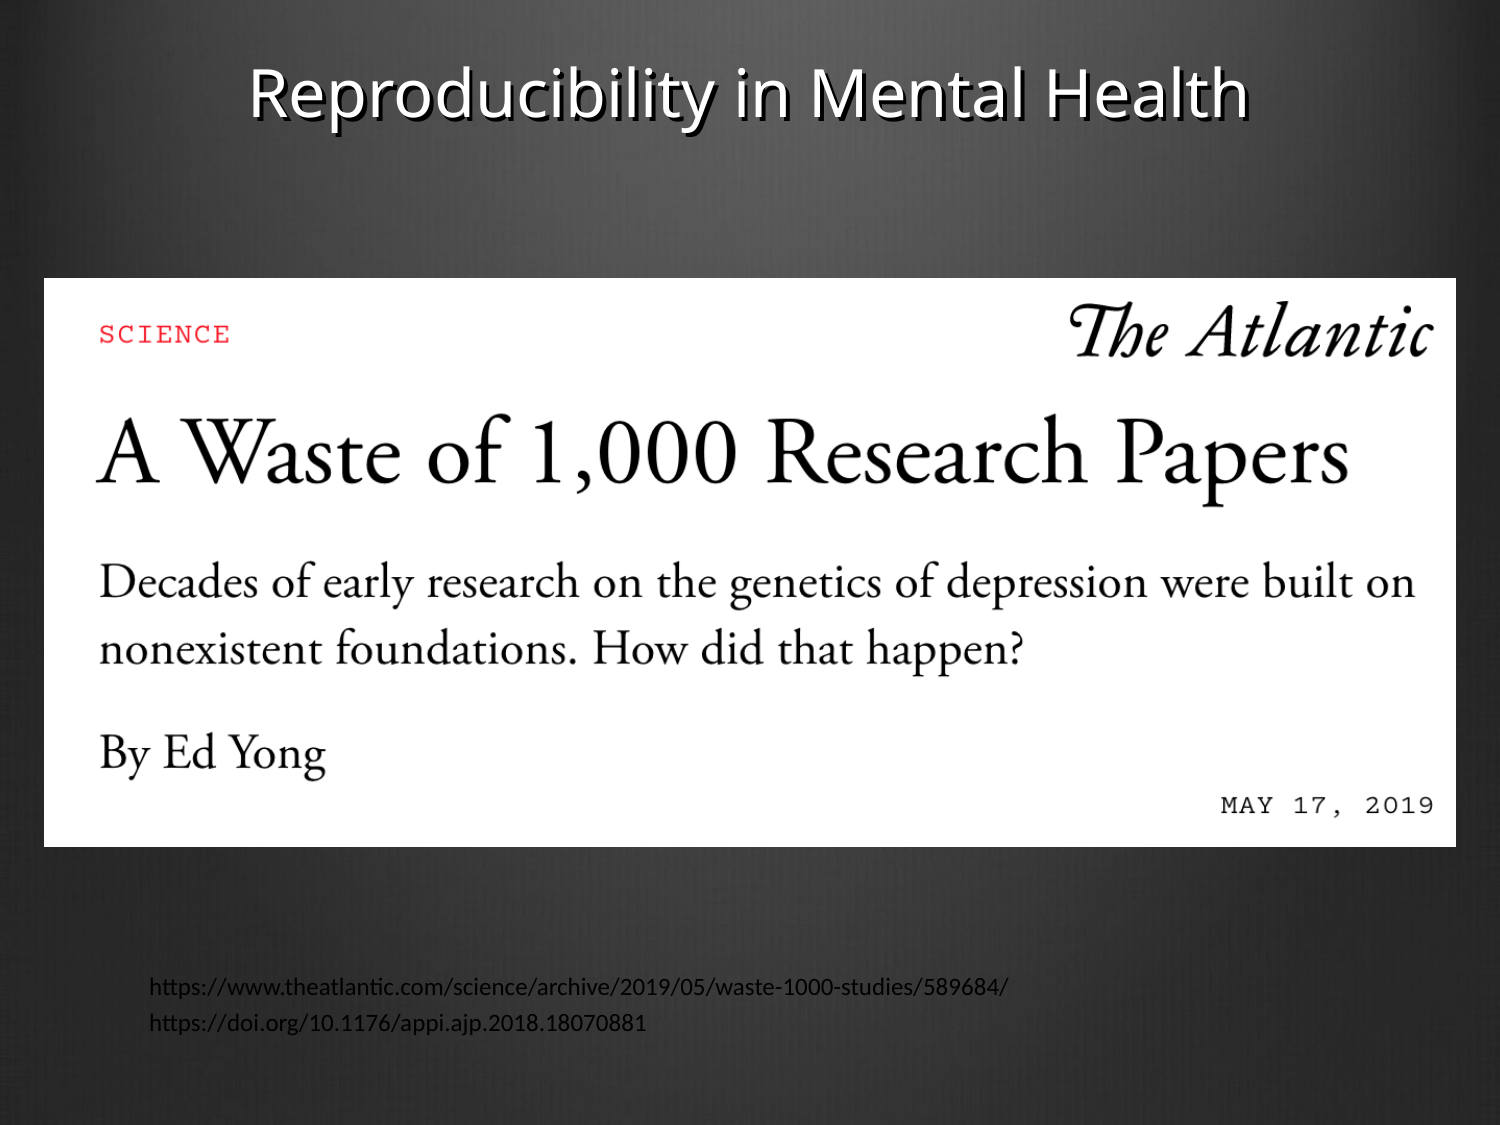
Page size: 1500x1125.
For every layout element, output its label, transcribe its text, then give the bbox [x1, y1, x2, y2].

picture [44, 278, 1456, 847]
text_box https://doi.org/10.1176/appi.ajp.2018.18070881 [134, 999, 1022, 1044]
title Reproducibility in Mental Health [112, 19, 1388, 163]
text_box https://www.theatlantic.com/science/archive/2019/05/waste-1000-studies/589684/ [134, 962, 1455, 1008]
